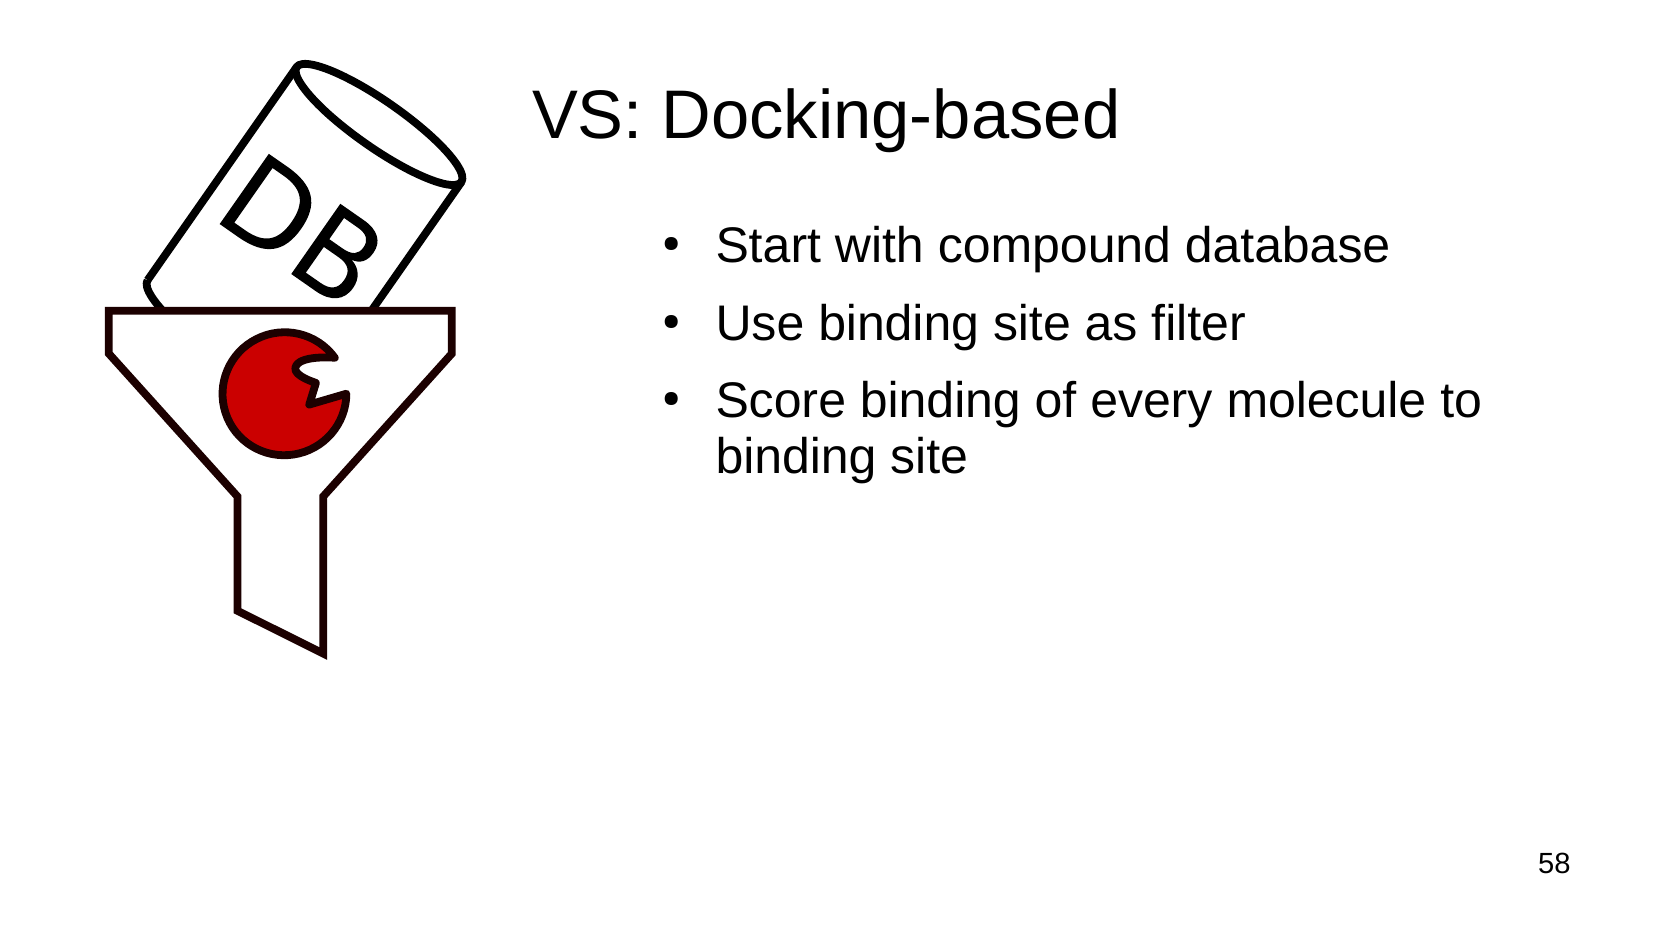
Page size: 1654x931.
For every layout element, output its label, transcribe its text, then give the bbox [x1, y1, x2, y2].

list Start with compound database Use binding site as filter Score binding of every molecule to binding site [644, 217, 1572, 757]
picture [104, 59, 467, 916]
title VS: Docking-based [82, 36, 1571, 193]
